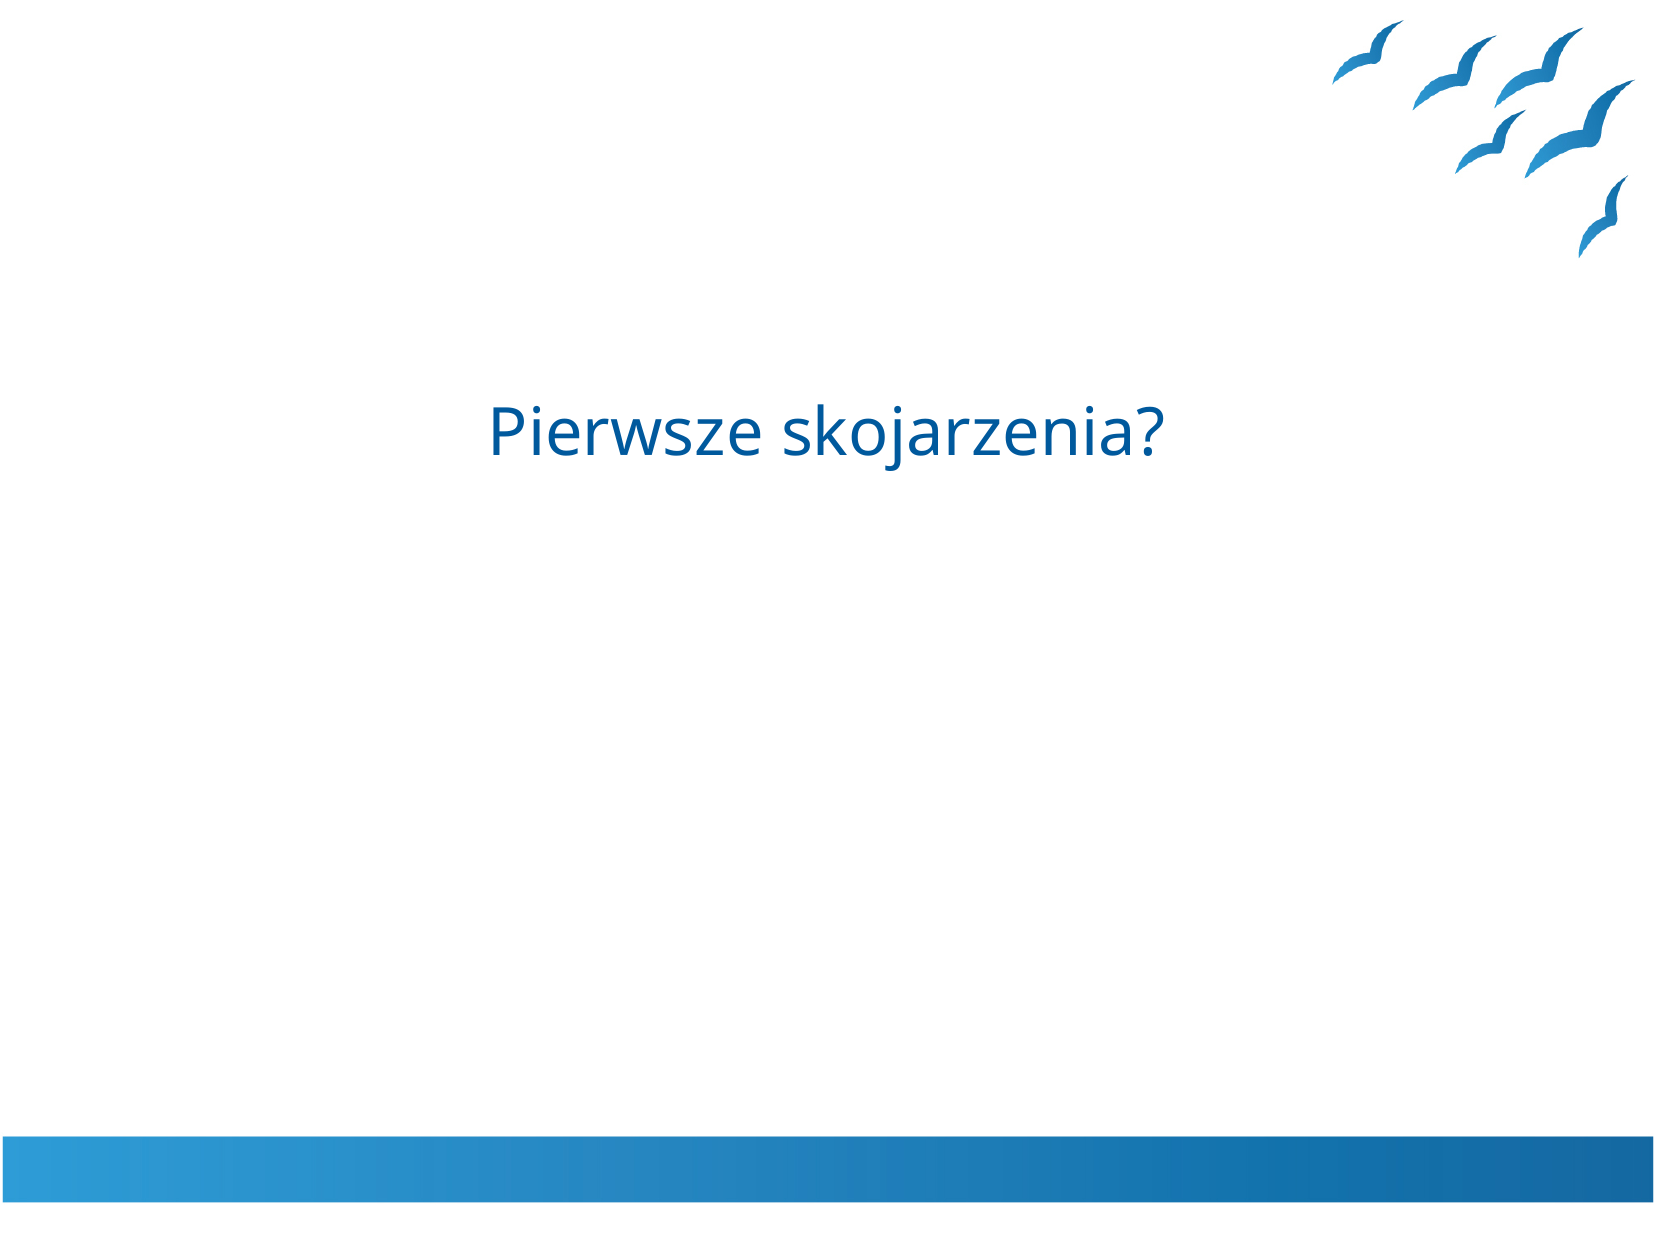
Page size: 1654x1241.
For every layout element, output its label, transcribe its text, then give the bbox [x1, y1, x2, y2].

picture [0, 0, 1654, 1241]
subtitle Pierwsze skojarzenia? [147, 177, 1506, 682]
